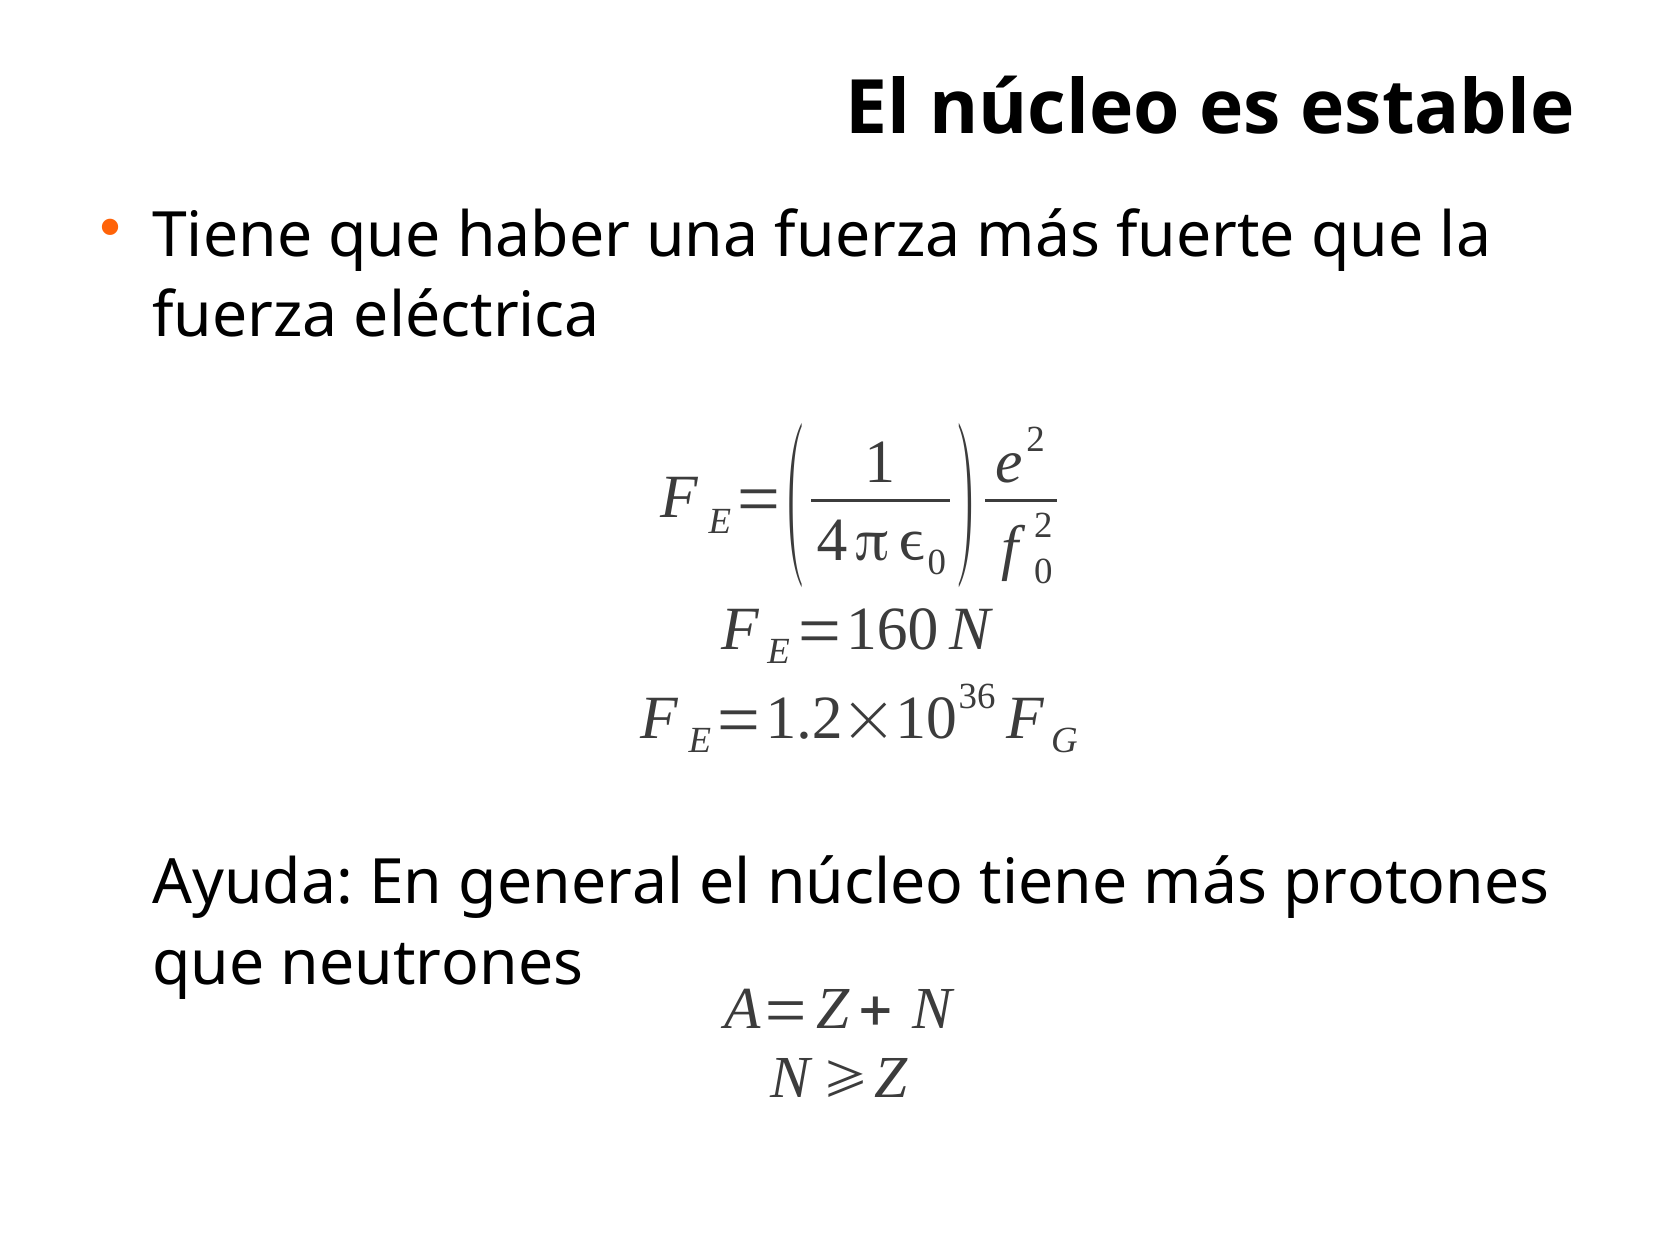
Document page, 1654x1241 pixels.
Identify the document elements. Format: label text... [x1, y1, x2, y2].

chart [712, 975, 965, 1117]
list Tiene que haber una fuerza más fuerte que la fuerza eléctrica Ayuda: En general el núcleo tiene más protones que neutrones [82, 187, 1571, 1078]
title El núcleo es estable [86, 49, 1575, 151]
chart [629, 419, 1089, 766]
